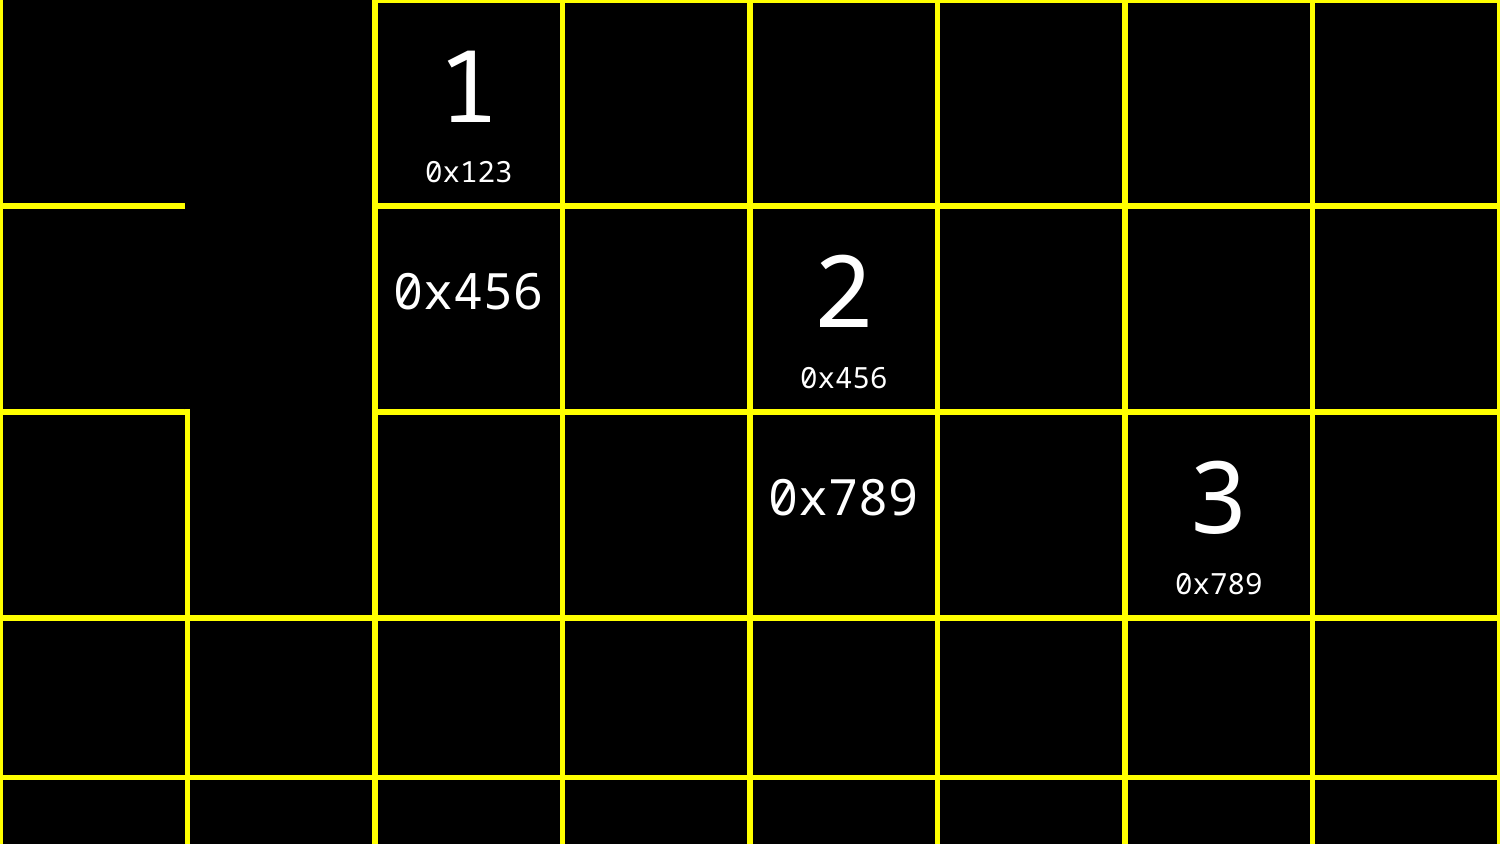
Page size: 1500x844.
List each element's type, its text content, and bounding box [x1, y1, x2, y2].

table_cell [753, 780, 935, 844]
table_cell [565, 780, 747, 844]
table_cell [190, 415, 372, 615]
table_cell [1128, 780, 1310, 844]
table_header [565, 3, 747, 203]
table_header 1 0x123 [378, 3, 560, 203]
table_header [1315, 3, 1497, 203]
table_cell [1128, 209, 1310, 409]
table_cell [1315, 621, 1497, 775]
table_cell [1128, 621, 1310, 775]
table_header [190, 3, 372, 203]
table_cell [3, 209, 185, 409]
table_cell [940, 780, 1122, 844]
table_header [940, 3, 1122, 203]
table_cell [753, 621, 935, 775]
table_cell [3, 415, 185, 615]
table_cell [1315, 209, 1497, 409]
table_cell [565, 209, 747, 409]
table_cell 2 0x456 [753, 209, 935, 409]
table_cell [940, 621, 1122, 775]
table_cell [565, 415, 747, 615]
table_cell [190, 209, 372, 409]
table_header [3, 3, 185, 203]
table_cell 0x789 [753, 415, 935, 615]
table_cell [378, 415, 560, 615]
table_cell [1315, 780, 1497, 844]
table_cell [3, 780, 185, 844]
table_cell [3, 621, 185, 775]
table_cell [565, 621, 747, 775]
table_cell [190, 621, 372, 775]
table_cell [1315, 415, 1497, 615]
table_cell [378, 780, 560, 844]
table_cell [940, 209, 1122, 409]
table_cell [378, 621, 560, 775]
table_cell 3 0x789 [1128, 415, 1310, 615]
table_cell 0x456 [378, 209, 560, 409]
table_header [753, 3, 935, 203]
table_cell [940, 415, 1122, 615]
table_header [1128, 3, 1310, 203]
table_cell [190, 780, 372, 844]
